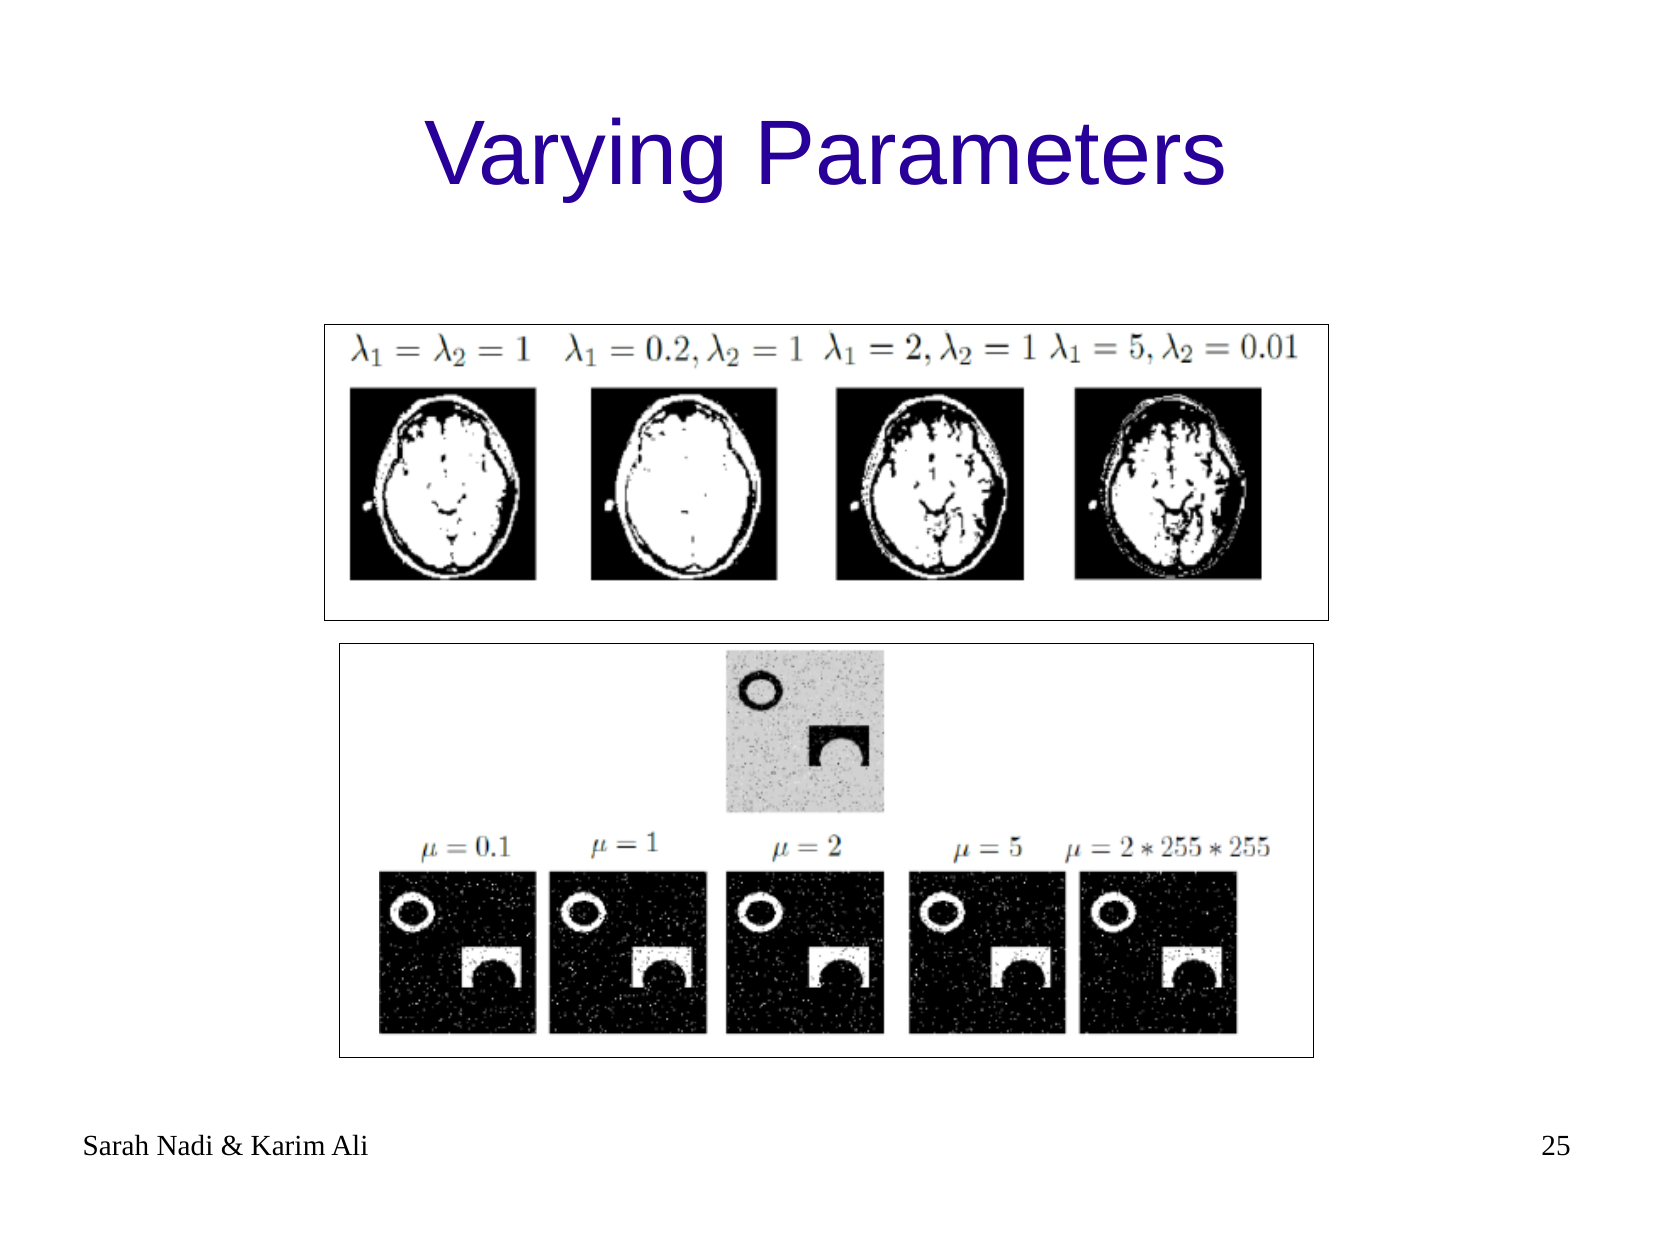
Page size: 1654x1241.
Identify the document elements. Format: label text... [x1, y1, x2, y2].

picture [379, 649, 1275, 1056]
picture [330, 325, 1323, 591]
title Varying Parameters [82, 56, 1571, 250]
